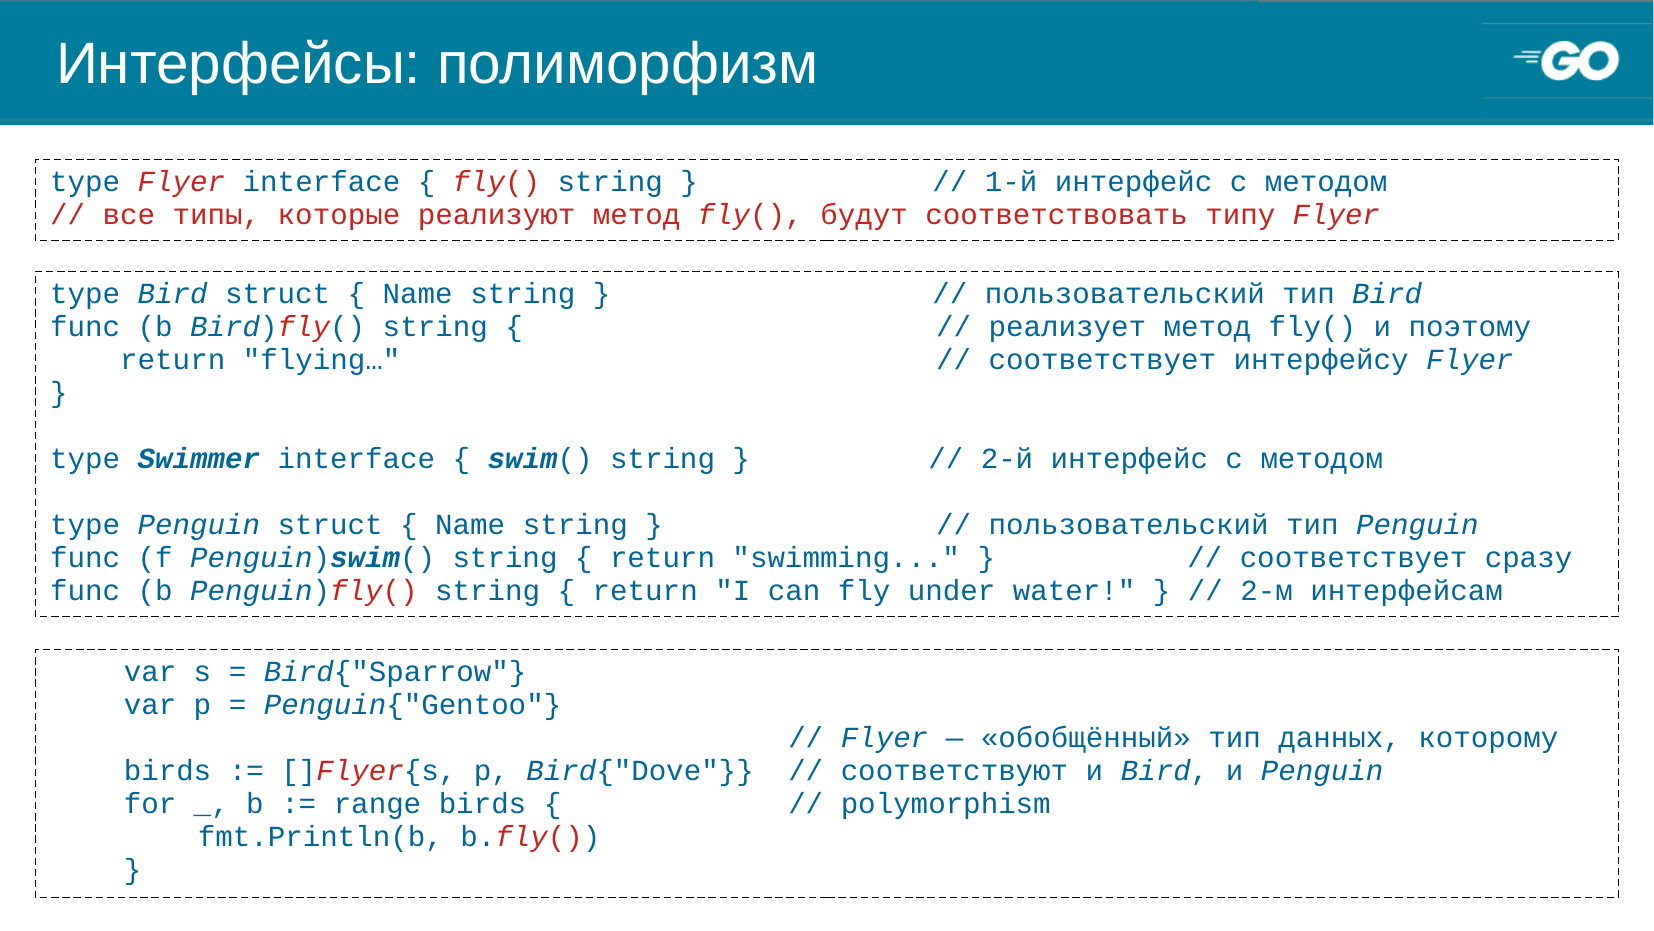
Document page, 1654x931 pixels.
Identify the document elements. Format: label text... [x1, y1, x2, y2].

picture [1542, 41, 1619, 81]
text_box type Flyer interface { fly() string } // 1-й интерфейс с методом // все типы, которые реализуют метод fly(), будут соответствовать типу Flyer [35, 159, 1619, 241]
text_box type Bird struct { Name string } // пользовательский тип Bird func (b Bird)fly() string { // реализует метод fly() и поэтому return "flying…" // соответствует интерфейсу Flyer } type Swimmer interface { swim() string } // 2-й интерфейс с методом type Penguin struct { Name string } // пользовательский тип Penguin func (f Penguin)swim() string { return "swimming..." } // соответствует сразу func (b Penguin)fly() string { return "I can fly under water!" } // 2-м интерфейсам [35, 271, 1619, 617]
text_box Интерфейсы: полиморфизм [41, 23, 1495, 104]
text_box var s = Bird{"Sparrow"} var p = Penguin{"Gentoo"} // Flyer — «обобщённый» тип данных, которому birds := []Flyer{s, p, Bird{"Dove"}} // соответствуют и Bird, и Penguin for _, b := range birds { // polymorphism fmt.Println(b, b.fly()) } [35, 649, 1619, 898]
